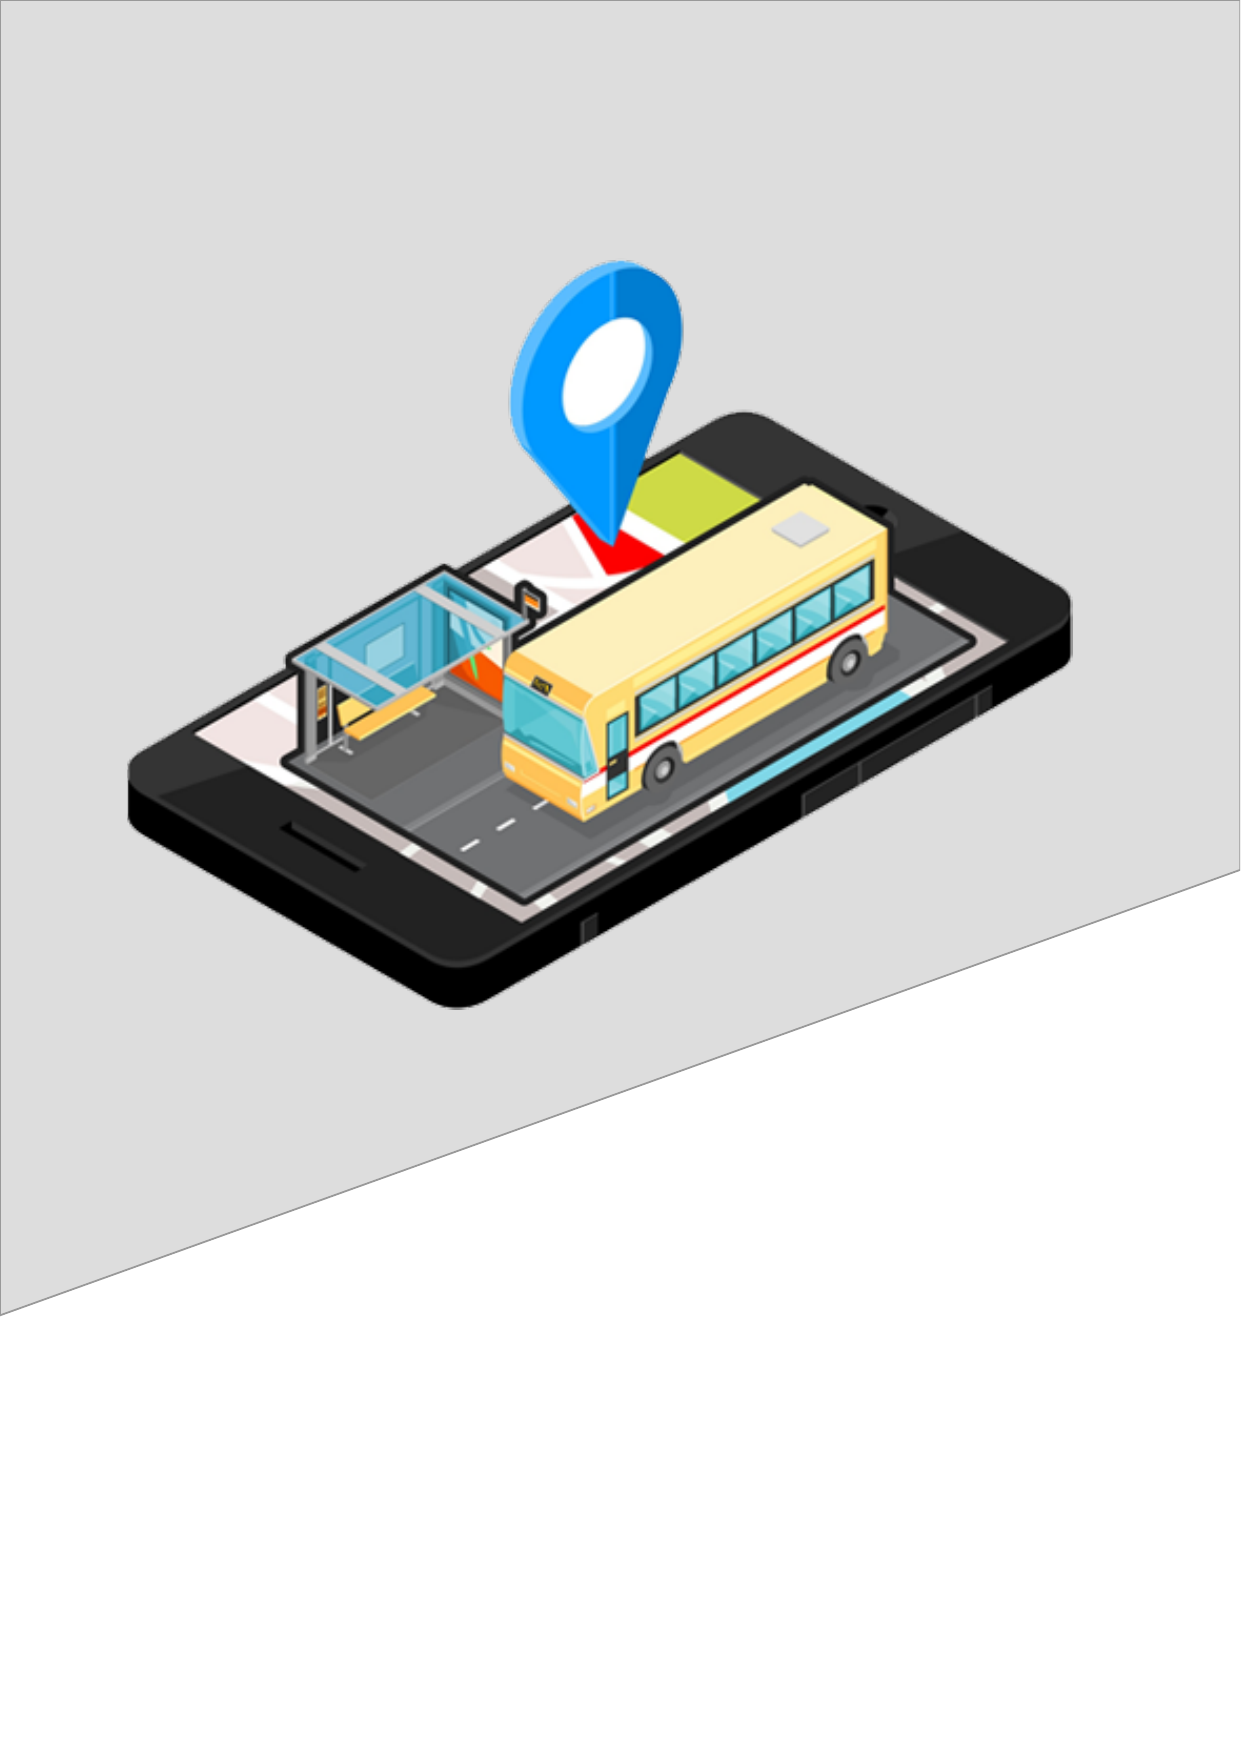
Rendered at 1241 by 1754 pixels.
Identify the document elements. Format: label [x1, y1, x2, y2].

picture [124, 257, 1073, 1010]
